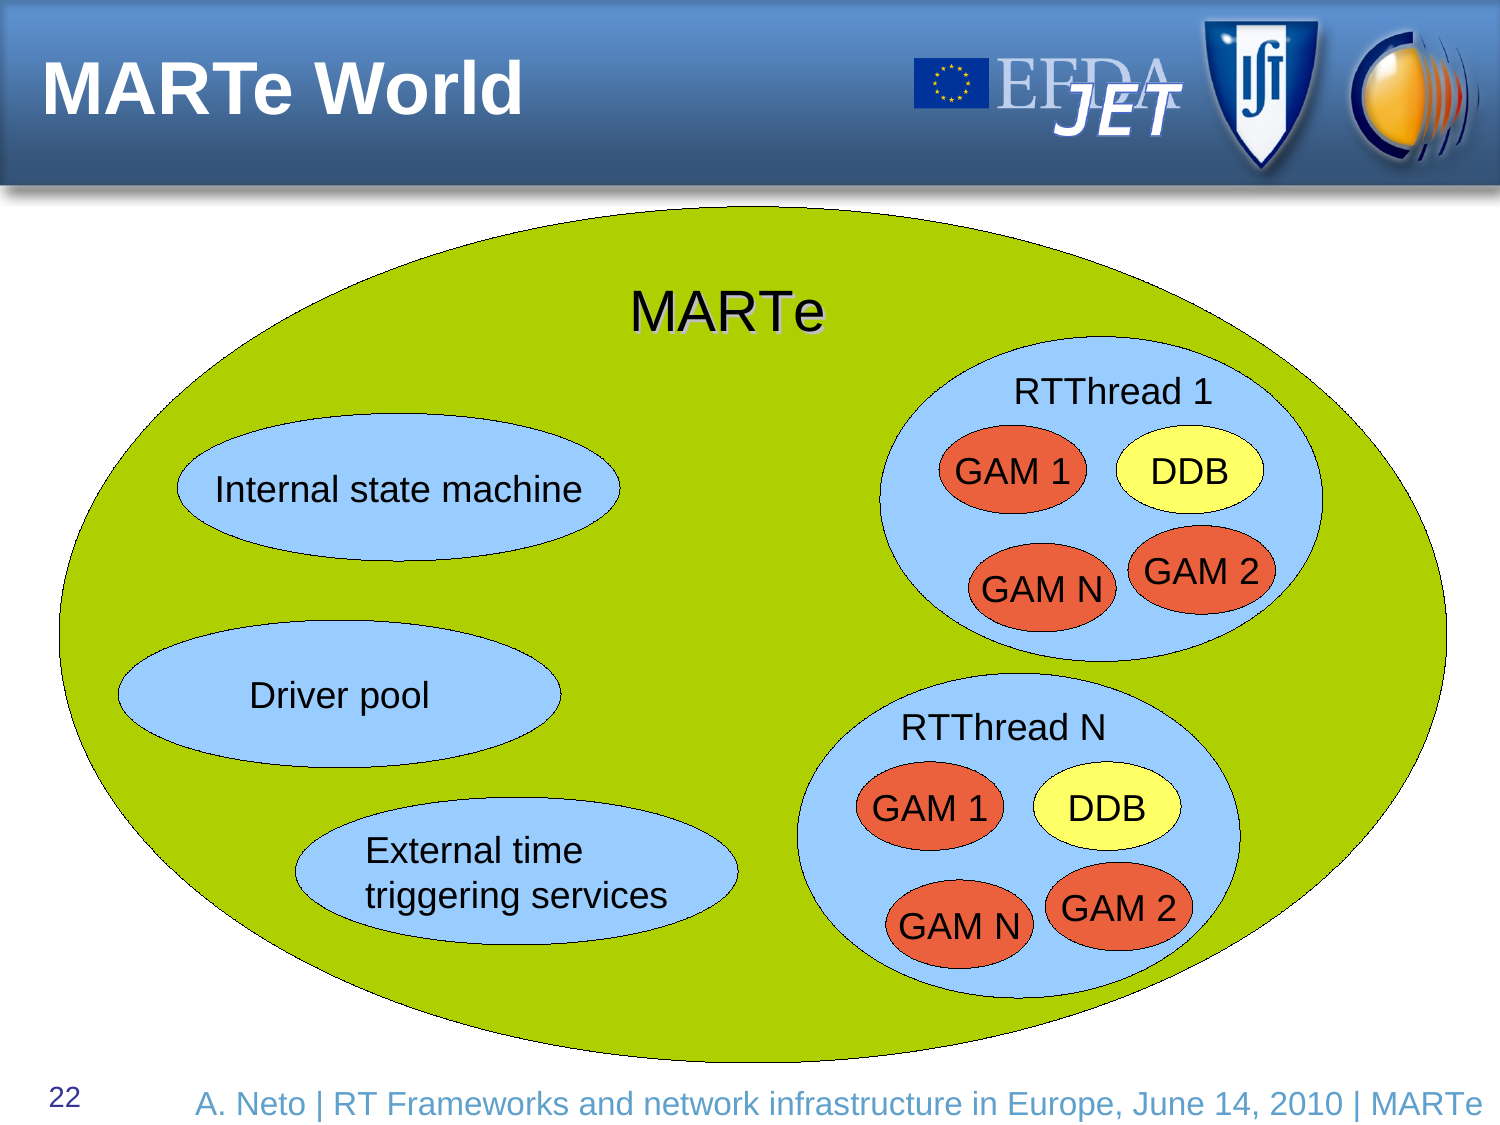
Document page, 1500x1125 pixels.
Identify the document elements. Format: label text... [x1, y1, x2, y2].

text_box Internal state machine [177, 413, 621, 562]
text_box GAM N [885, 879, 1034, 969]
text_box RTThread N [885, 696, 1152, 756]
text_box MARTe [614, 265, 857, 351]
text_box GAM 2 [1127, 525, 1276, 615]
title MARTe World [41, 0, 1128, 180]
text_box GAM 1 [856, 761, 1004, 851]
text_box DDB [1116, 425, 1264, 514]
text_box External time triggering services [295, 797, 739, 945]
text_box [59, 206, 1447, 1063]
text_box GAM 2 [1045, 862, 1193, 951]
text_box DDB [1033, 761, 1182, 851]
text_box Driver pool [118, 620, 562, 768]
text_box RTThread 1 [998, 359, 1229, 420]
text_box GAM 1 [938, 425, 1087, 514]
picture [0, 0, 1500, 207]
text_box GAM N [968, 543, 1117, 632]
